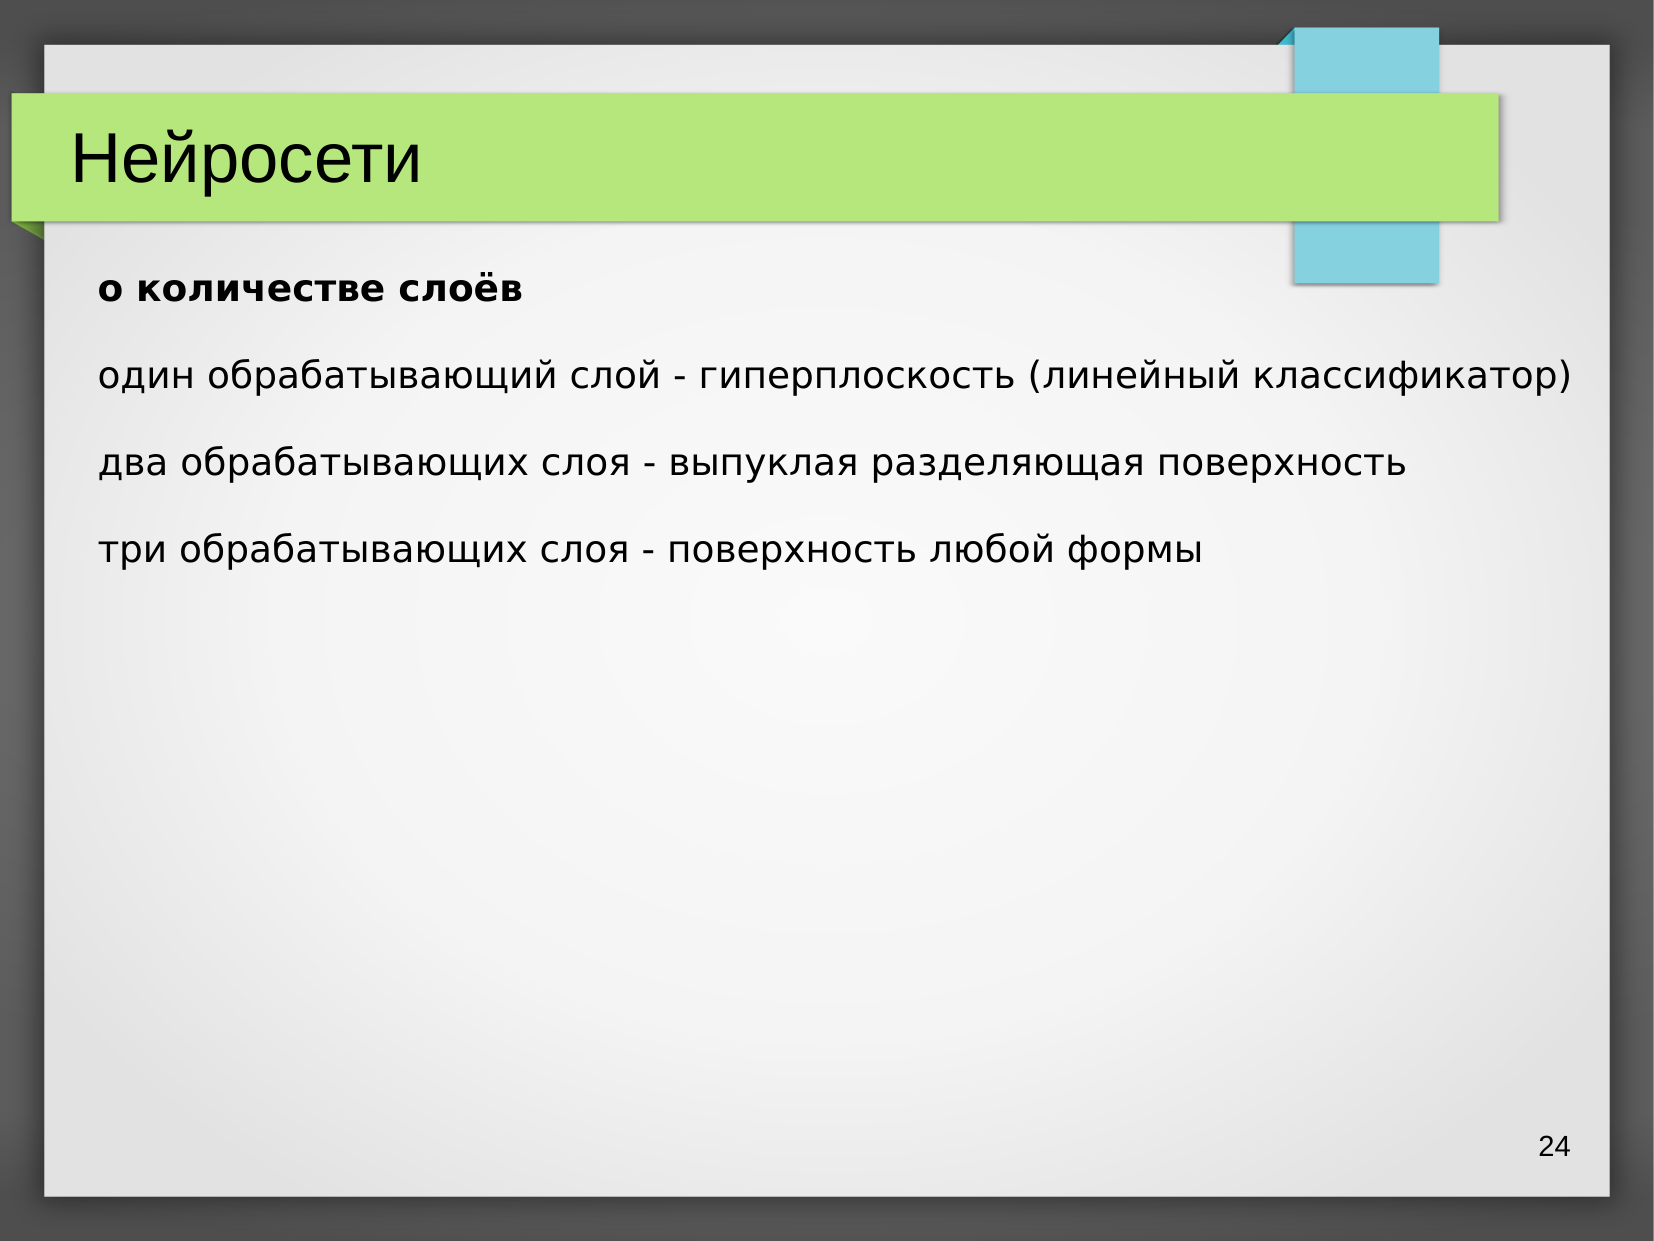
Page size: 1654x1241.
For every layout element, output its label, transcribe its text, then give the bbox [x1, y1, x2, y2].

text_box о количестве слоёв один обрабатывающий слой - гиперплоскость (линейный классификатор) два обрабатывающих слоя - выпуклая разделяющая поверхность три обрабатывающих слоя - поверхность любой формы [82, 259, 1595, 623]
title Нейросети [70, 118, 1205, 199]
picture [0, 0, 1654, 1241]
